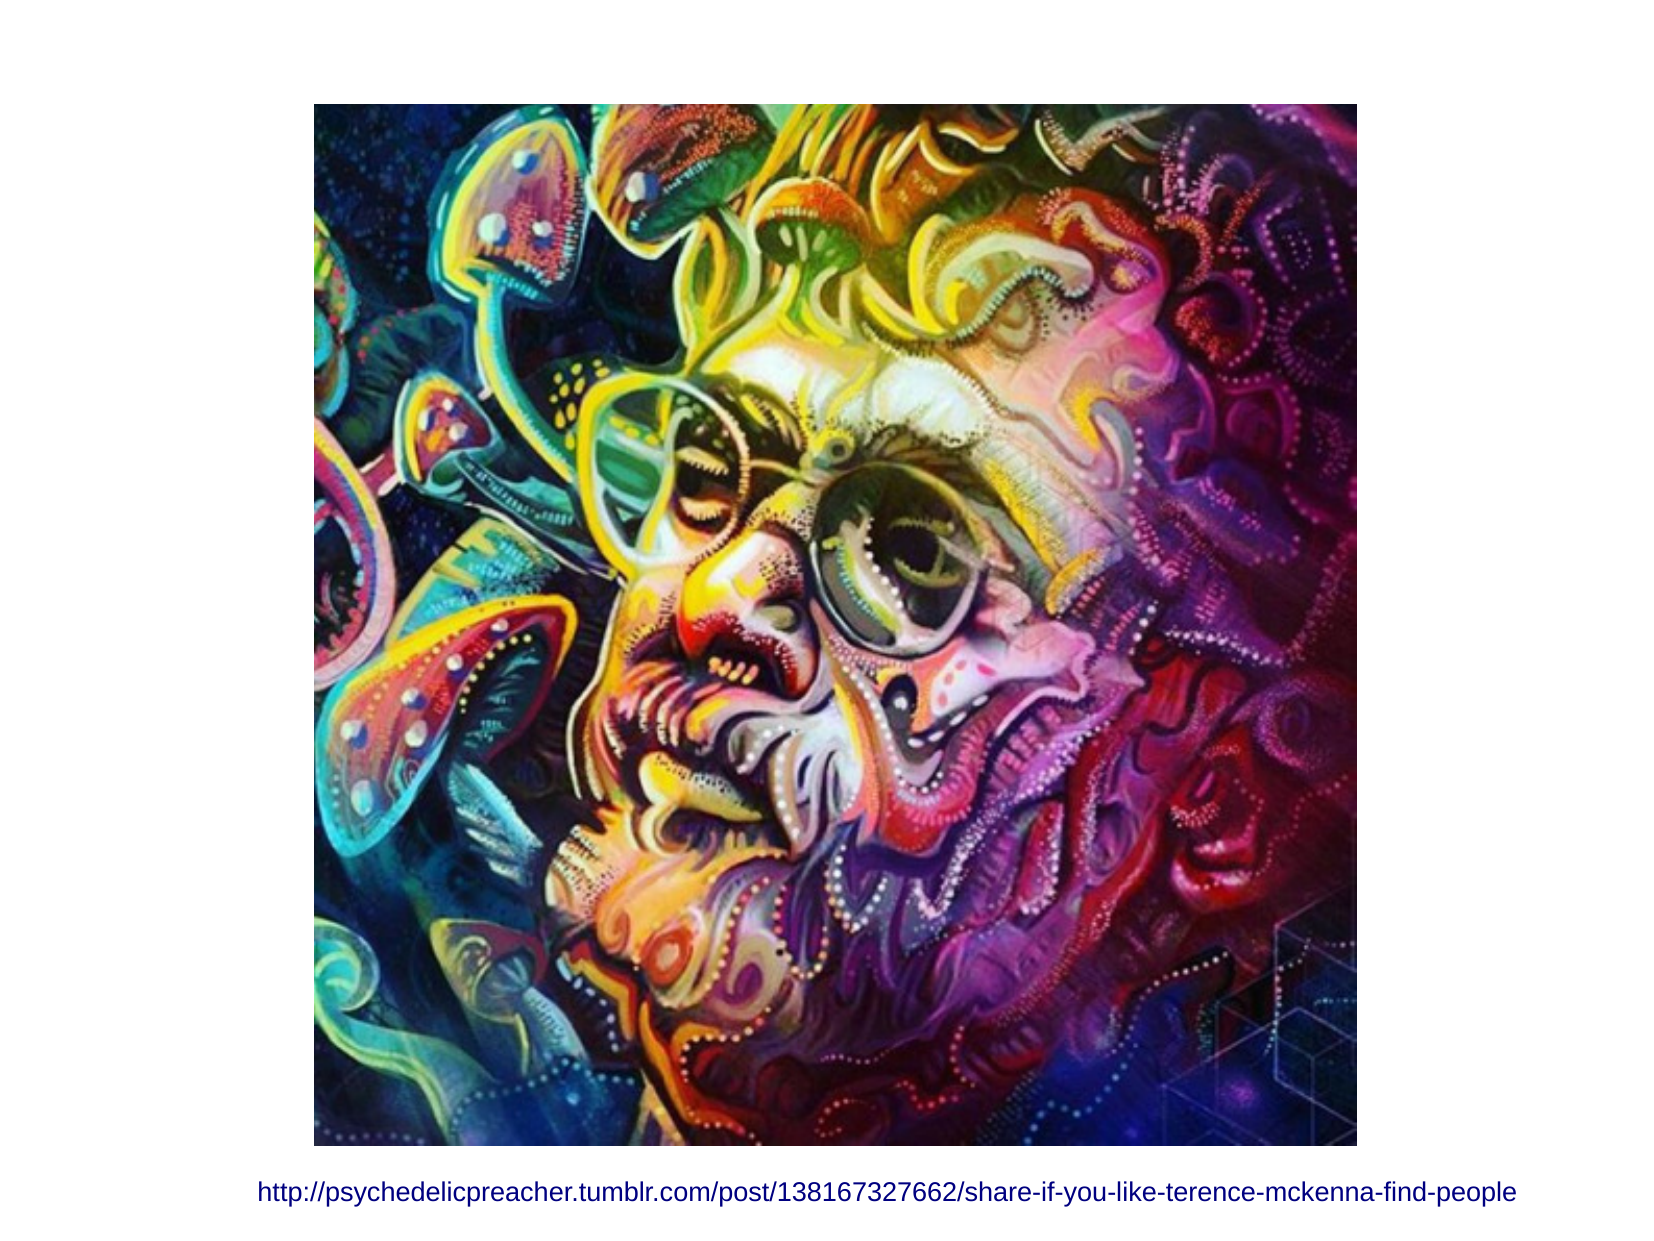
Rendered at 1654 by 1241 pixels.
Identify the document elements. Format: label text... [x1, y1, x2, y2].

picture [314, 104, 1357, 1146]
text_box http://psychedelicpreacher.tumblr.com/post/138167327662/share-if-you-like-terence-mckenna-find-people [242, 1170, 1654, 1241]
